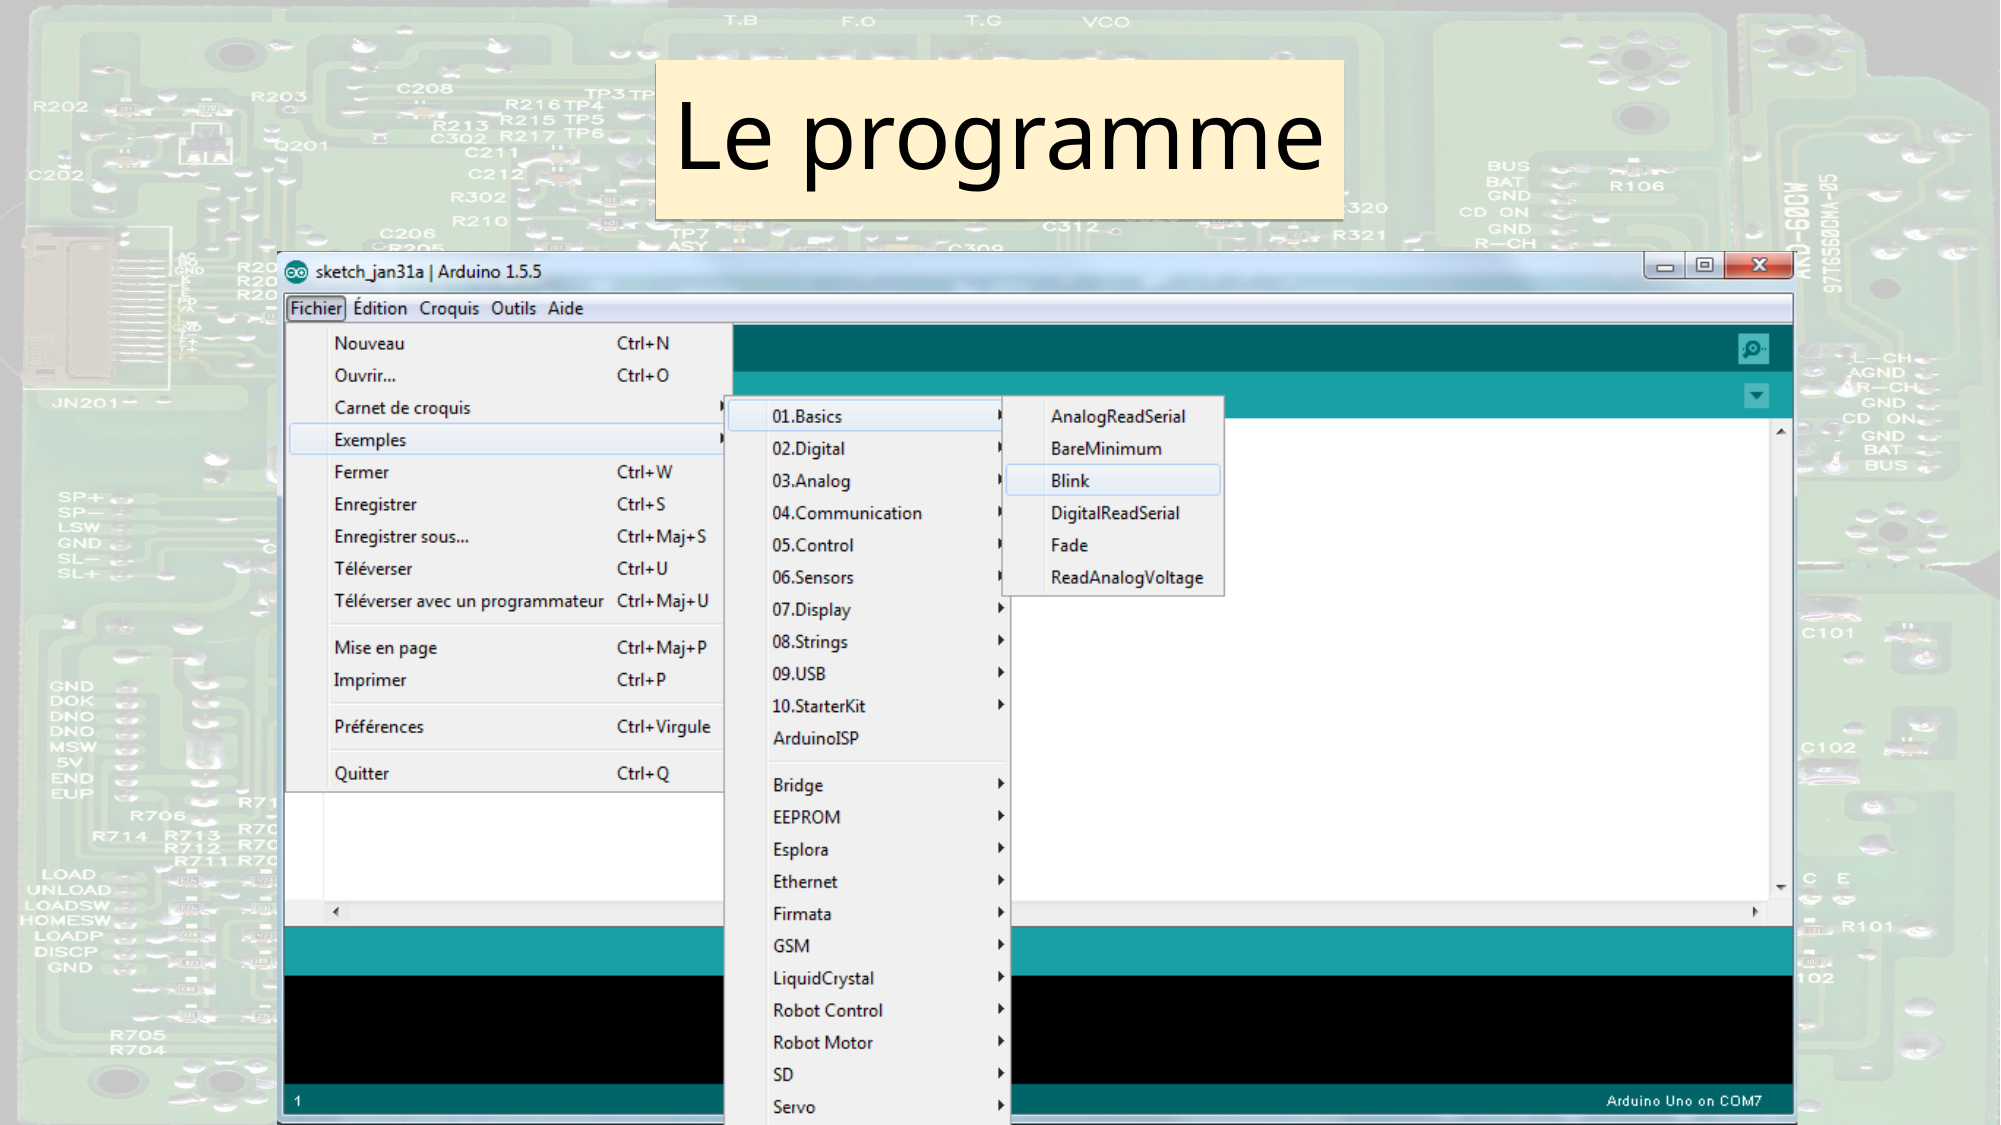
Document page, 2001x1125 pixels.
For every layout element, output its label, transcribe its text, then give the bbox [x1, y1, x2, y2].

title Le programme [655, 59, 1345, 220]
picture [277, 251, 1798, 1125]
